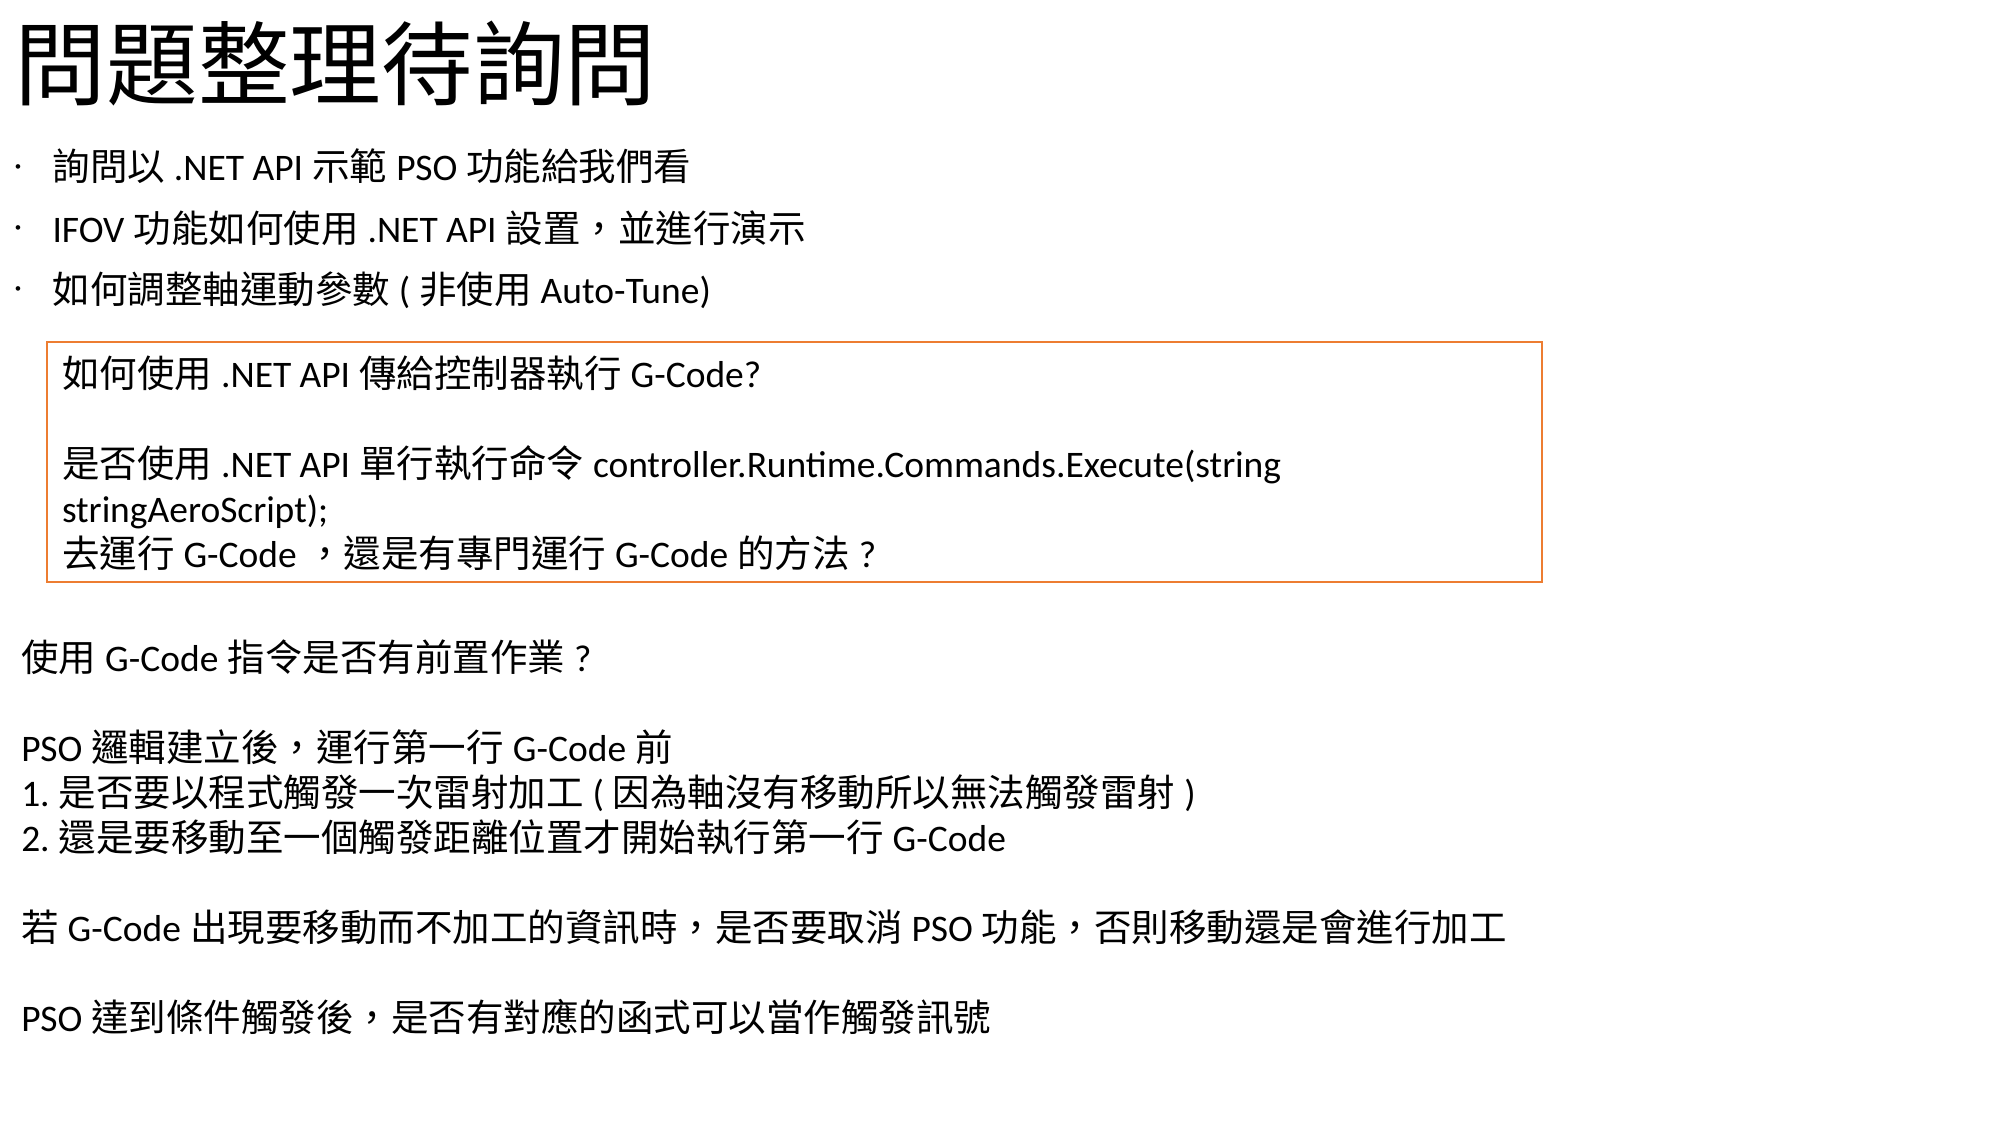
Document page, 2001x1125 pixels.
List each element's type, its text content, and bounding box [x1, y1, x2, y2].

text_box 使用G-Code指令是否有前置作業? PSO邏輯建立後，運行第一行G-Code前 1.是否要以程式觸發一次雷射加工(因為軸沒有移動所以無法觸發雷射) 2.還是要移動至一個觸發距離位置才開始執行第一行G-Code 若G-Code出現要移動而不加工的資訊時，是否要取消PSO功能，否則移動還是會進行加工 PSO達到條件觸發後，是否有對應的函式可以當作觸發訊號 [6, 581, 2000, 1125]
text_box 詢問以.NET API示範PSO功能給我們看 IFOV功能如何使用.NET API設置，並進行演示 如何調整軸運動參數(非使用Auto-Tune) [0, 141, 1662, 899]
text_box 如何使用.NET API傳給控制器執行G-Code? 是否使用.NET API單行執行命令controller.Runtime.Commands.Execute(string stringAeroScript); 去運行G-Code，還是有專門運行G-Code的方法? [47, 342, 1542, 582]
title 問題整理待詢問 [0, 11, 1725, 230]
